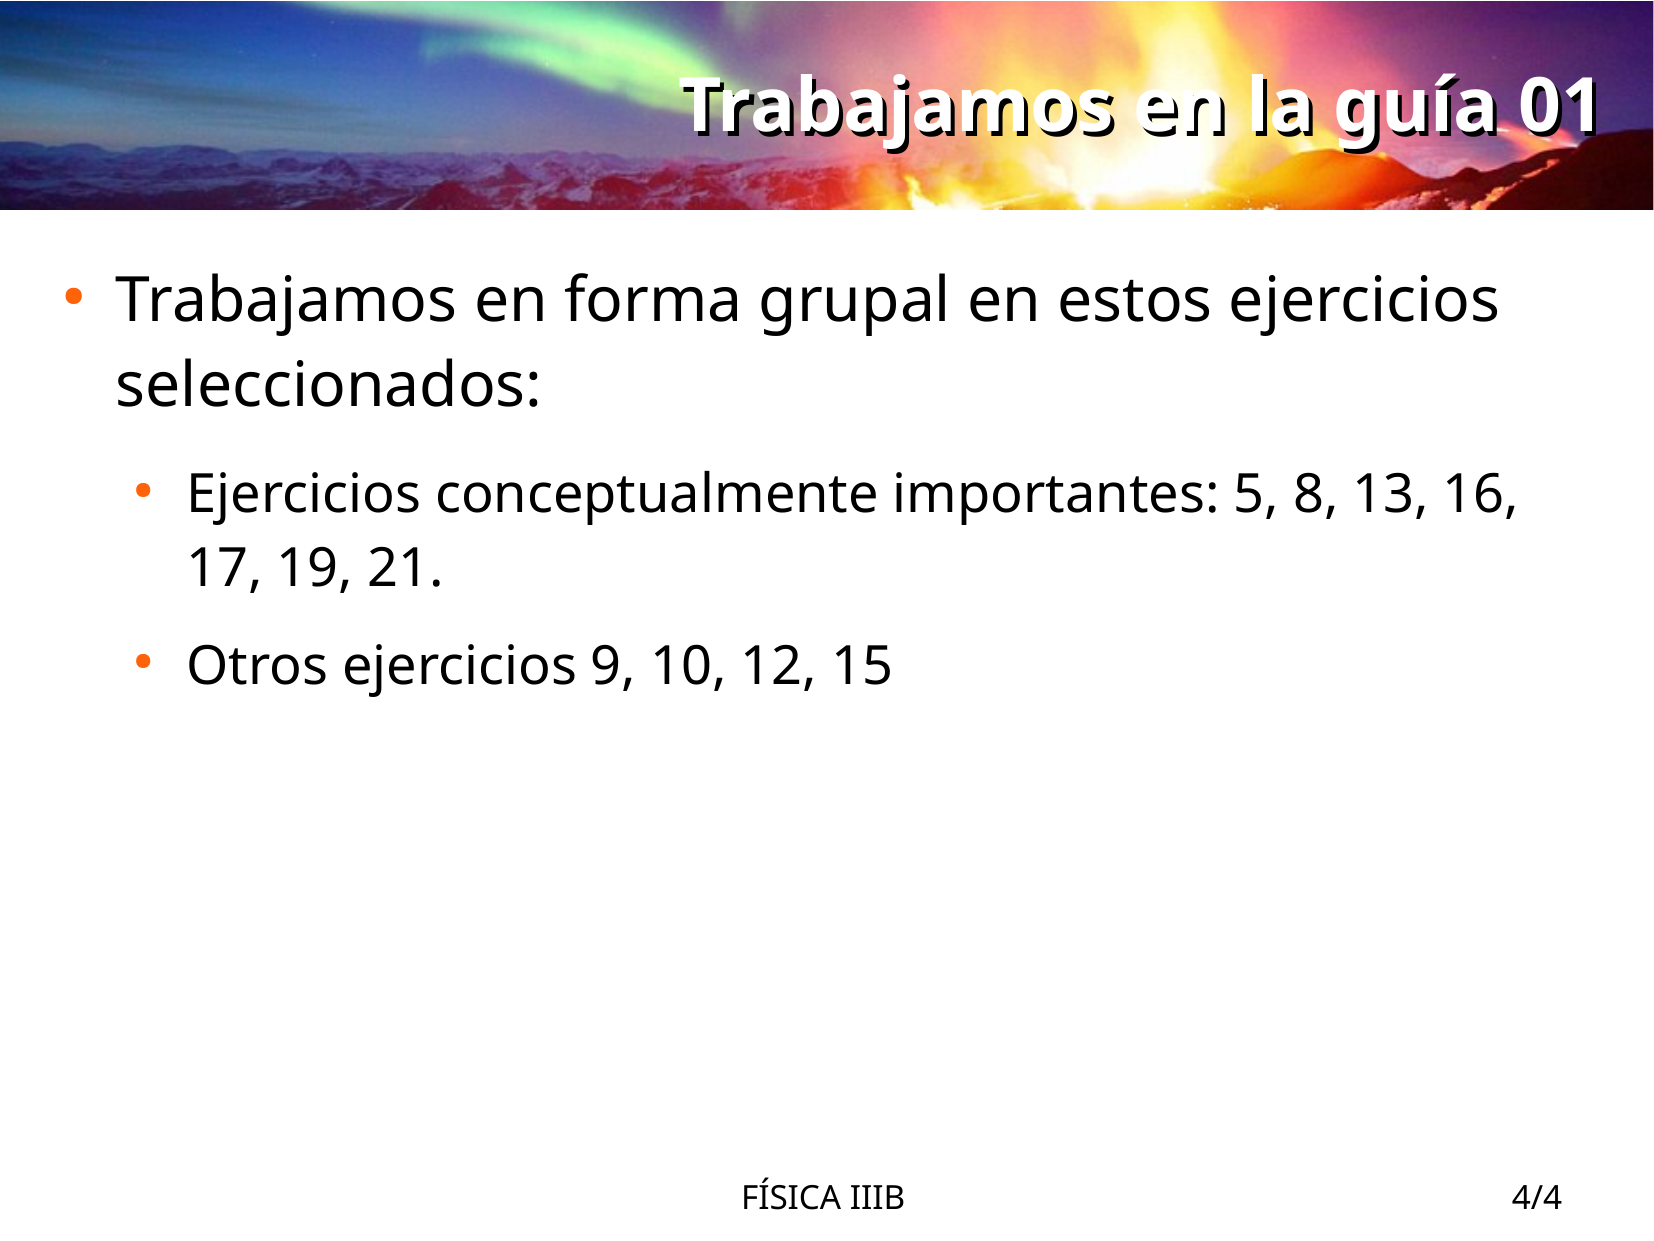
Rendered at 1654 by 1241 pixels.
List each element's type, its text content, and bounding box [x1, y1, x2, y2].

picture [0, 1, 1654, 210]
list Trabajamos en forma grupal en estos ejercicios seleccionados: Ejercicios conceptualmente importantes: 5, 8, 13, 16, 17, 19, 21. Otros ejercicios 9, 10, 12, 15 [45, 255, 1606, 1156]
title Trabajamos en la guía 01 [45, 15, 1606, 191]
